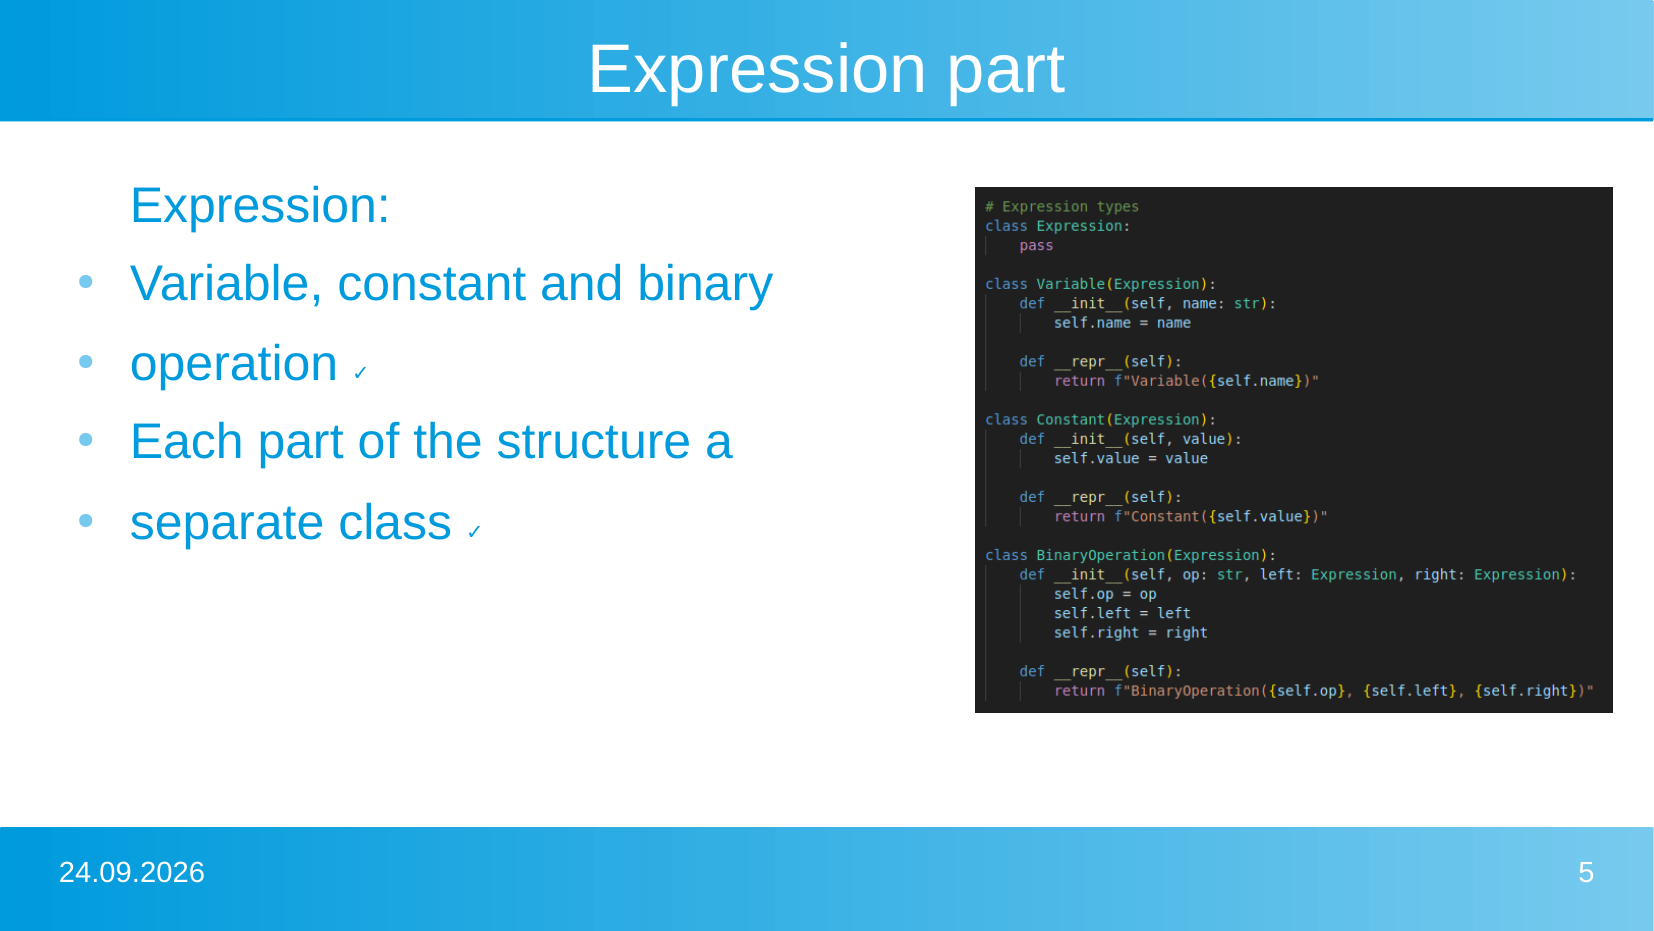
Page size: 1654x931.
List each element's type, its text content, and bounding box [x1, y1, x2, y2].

picture [975, 187, 1613, 713]
list Expression: Variable, constant and binary operation ✓ Each part of the structure a separate class ✓ [59, 177, 1595, 768]
title Expression part [59, 29, 1595, 108]
